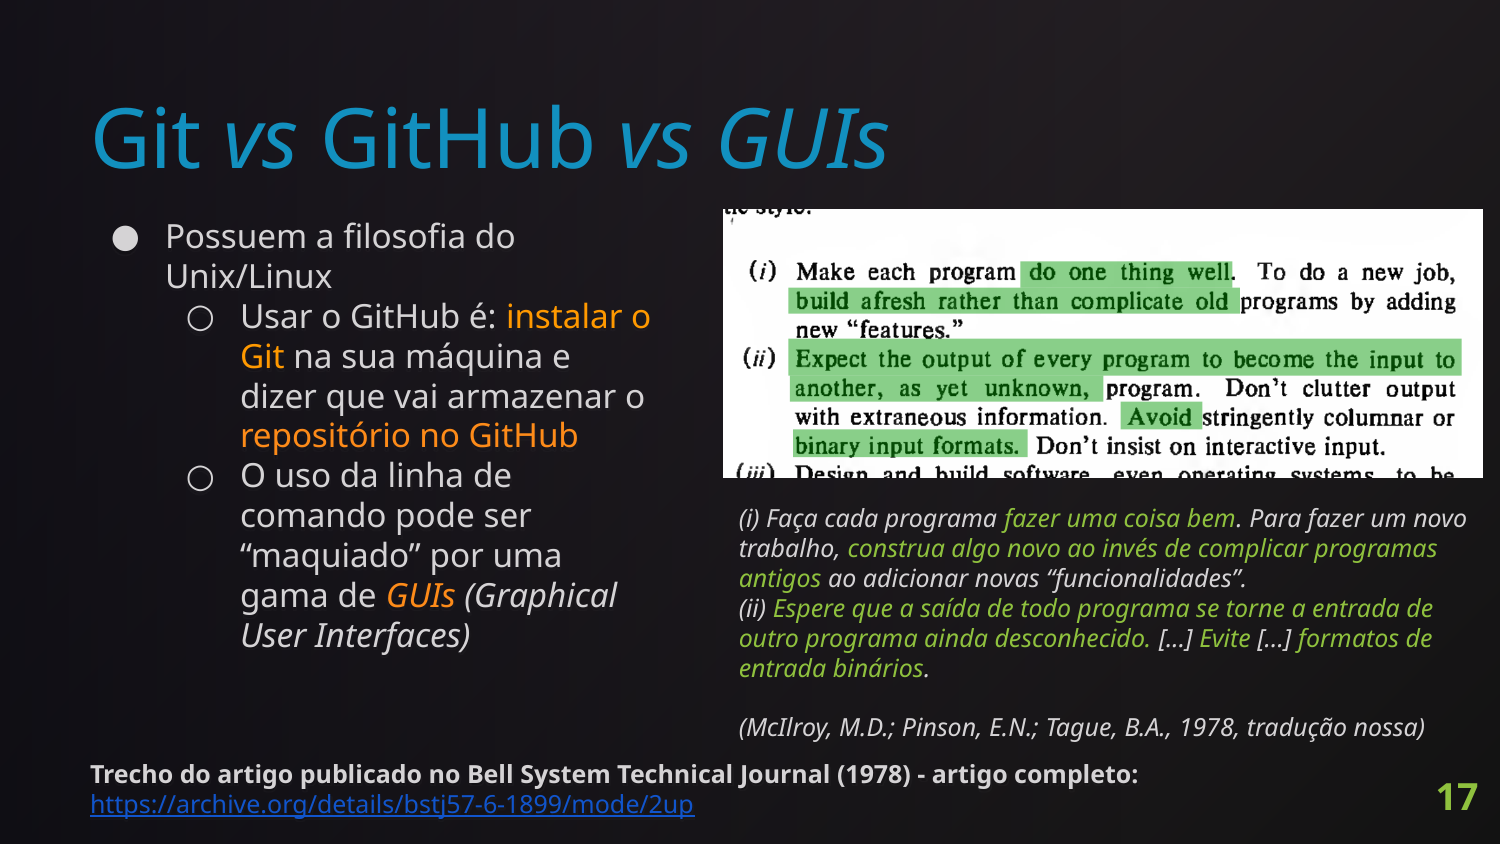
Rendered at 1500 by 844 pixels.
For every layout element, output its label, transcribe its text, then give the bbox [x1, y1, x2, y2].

text_box [788, 338, 1462, 402]
list Trecho do artigo publicado no Bell System Technical Journal (1978) - artigo completo: https://archive.org/details/bstj57-6-1899/mode/2up [75, 743, 1425, 820]
text_box [1120, 401, 1203, 430]
list Possuem a filosofia do Unix/Linux Usar o GitHub é: instalar o Git na sua máquina e dizer que vai armazenar o repositório no GitHub O uso da linha de comando pode ser “maquiado” por uma gama de GUIs (Graphical User Interfaces) [75, 200, 673, 743]
text_box [793, 429, 1028, 458]
text_box [788, 261, 1240, 314]
slide_number <number> [1407, 752, 1494, 844]
title Git vs GitHub vs GUIs [75, 71, 1140, 201]
text_box (i) Faça cada programa fazer uma coisa bem. Para fazer um novo trabalho, construa algo novo ao invés de complicar programas antigos ao adicionar novas “funcionalidades”. (ii) Espere que a saída de todo programa se torne a entrada de outro programa ainda desconhecido. [...] Evite [...] formatos de entrada binários. (McIlroy, M.D.; Pinson, E.N.; Tague, B.A., 1978, tradução nossa) [723, 487, 1483, 705]
picture [723, 209, 1483, 478]
